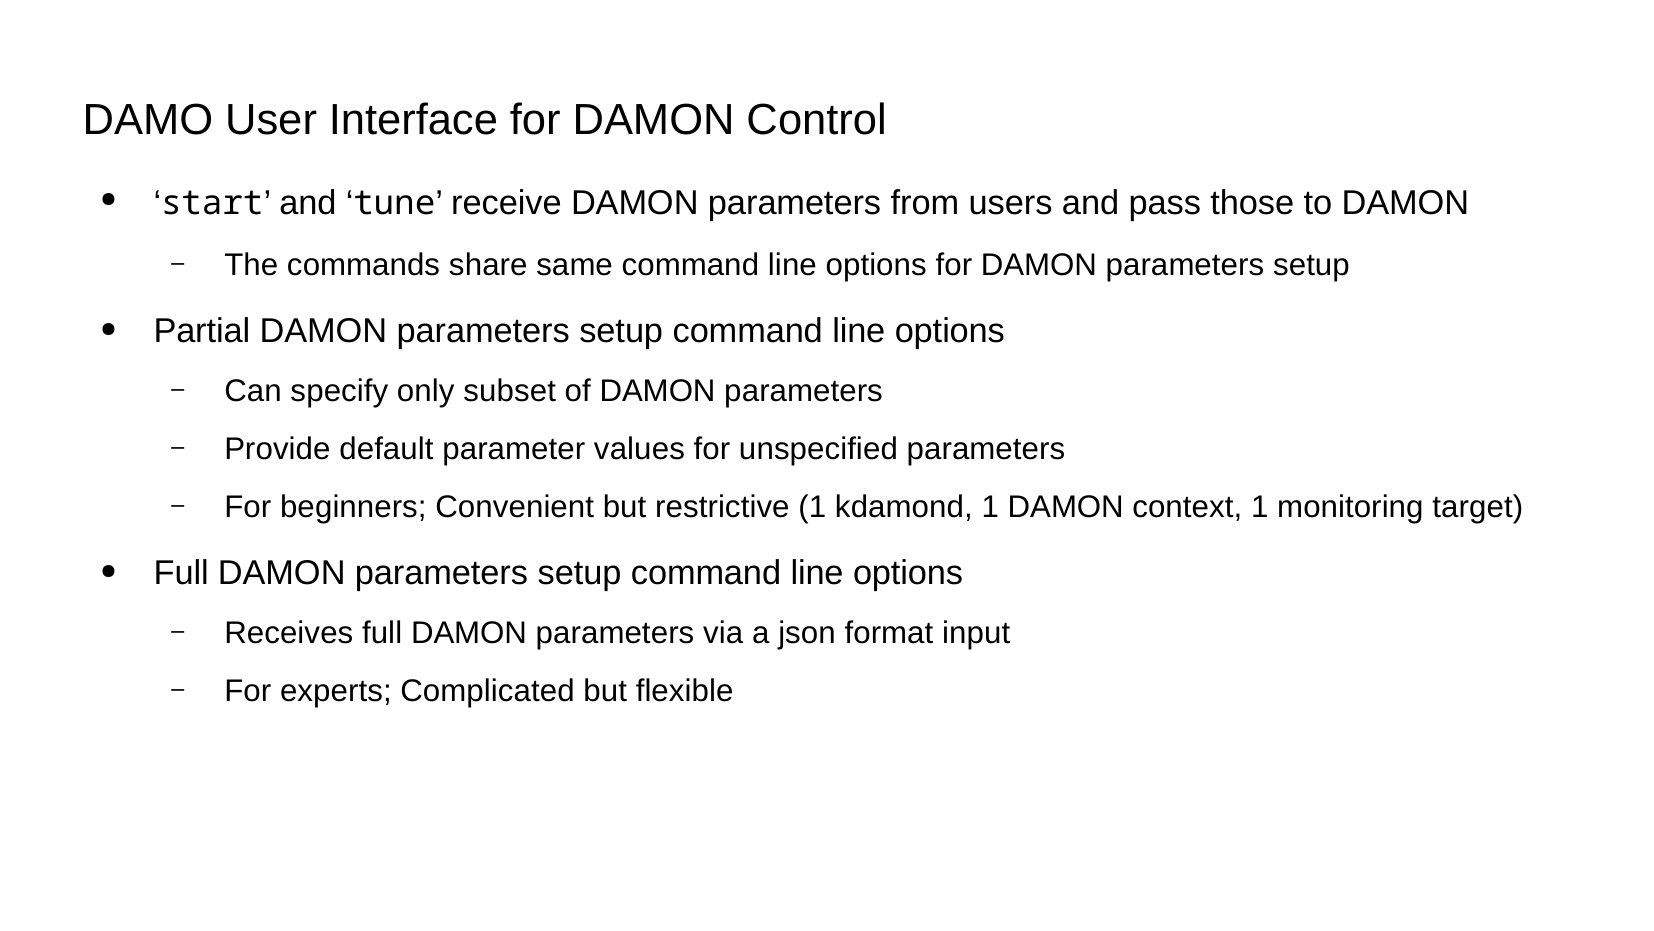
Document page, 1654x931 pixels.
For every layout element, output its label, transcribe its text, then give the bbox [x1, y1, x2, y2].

list ‘start’ and ‘tune’ receive DAMON parameters from users and pass those to DAMON The commands share same command line options for DAMON parameters setup Partial DAMON parameters setup command line options Can specify only subset of DAMON parameters Provide default parameter values for unspecified parameters For beginners; Convenient but restrictive (1 kdamond, 1 DAMON context, 1 monitoring target) Full DAMON parameters setup command line options Receives full DAMON parameters via a json format input For experts; Complicated but flexible [82, 177, 1571, 833]
title DAMO User Interface for DAMON Control [82, 81, 1571, 157]
